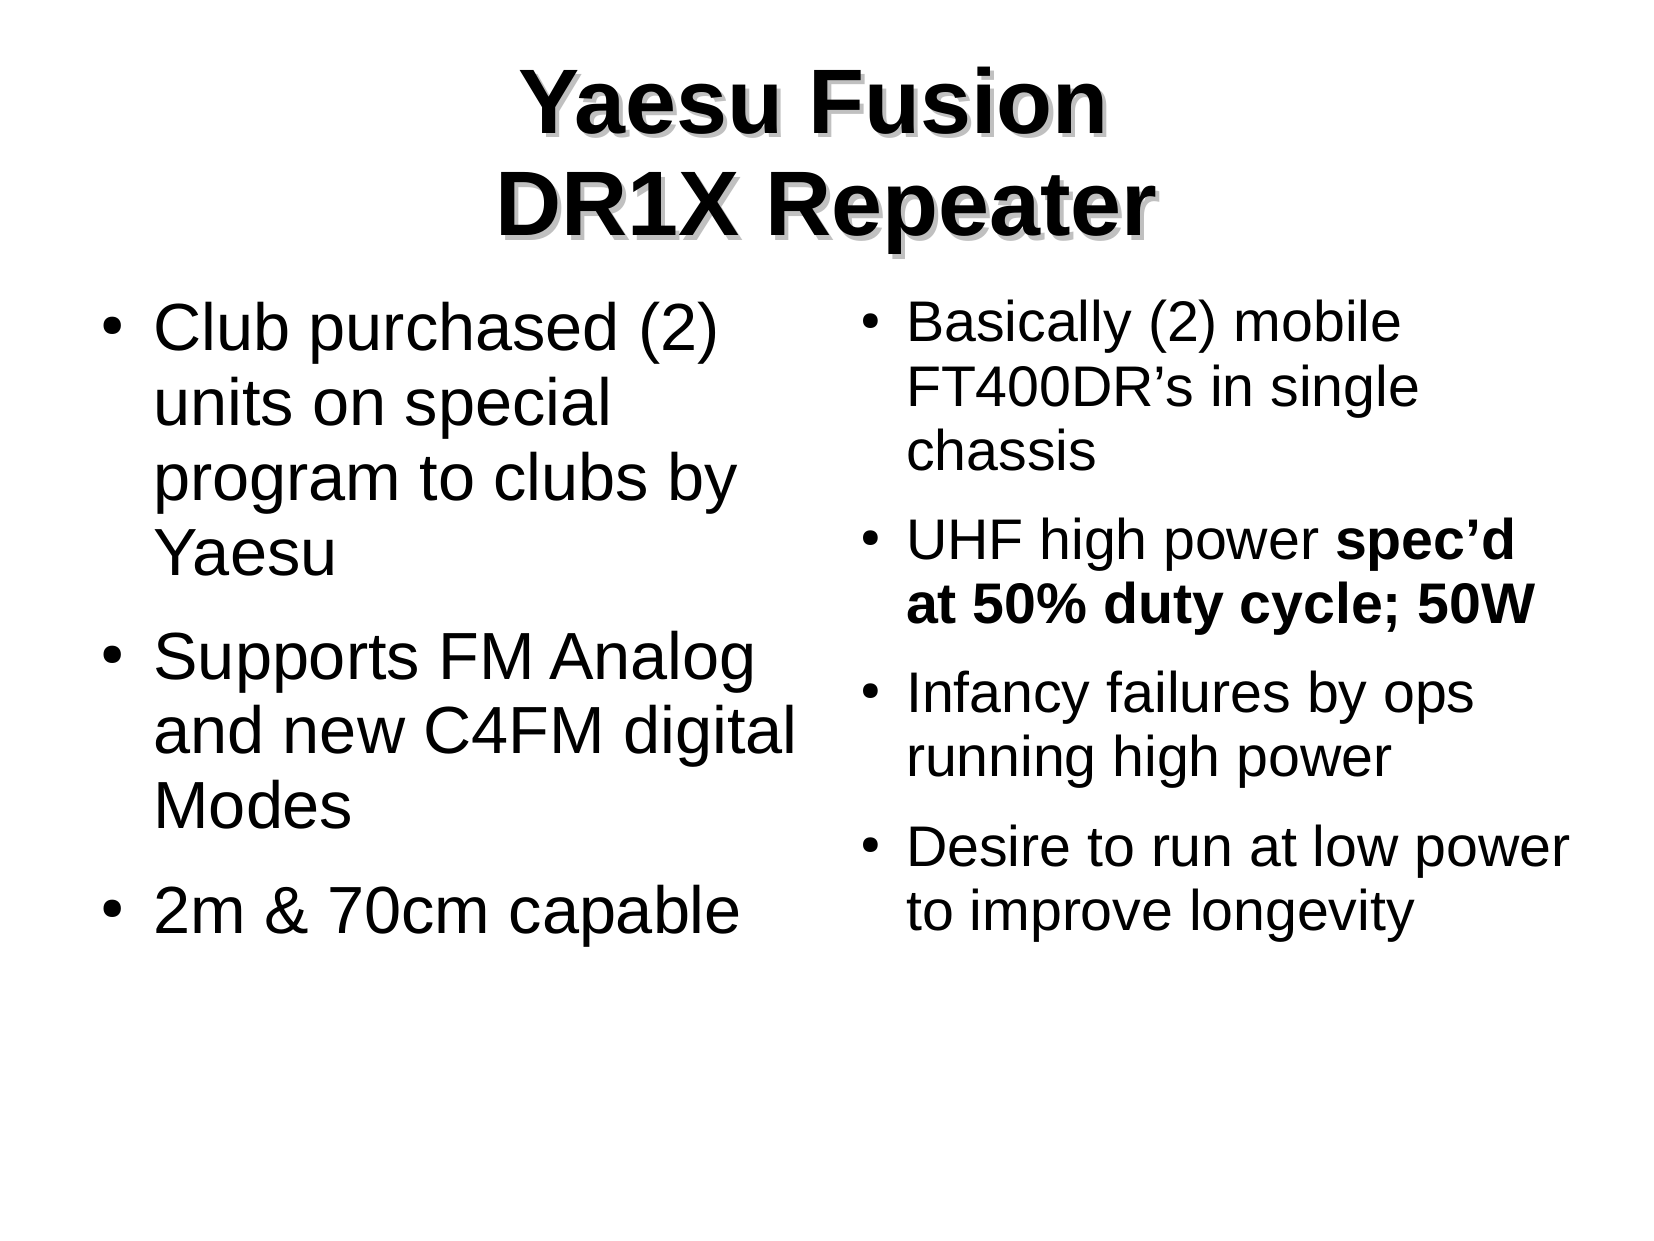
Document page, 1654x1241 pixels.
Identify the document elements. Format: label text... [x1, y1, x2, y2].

title Yaesu Fusion DR1X Repeater [82, 49, 1571, 257]
list Basically (2) mobile FT400DR’s in single chassis UHF high power spec’d at 50% duty cycle; 50W Infancy failures by ops running high power Desire to run at low power to improve longevity [845, 290, 1572, 1010]
list Club purchased (2) units on special program to clubs by Yaesu Supports FM Analog and new C4FM digital Modes 2m & 70cm capable [82, 290, 809, 1010]
